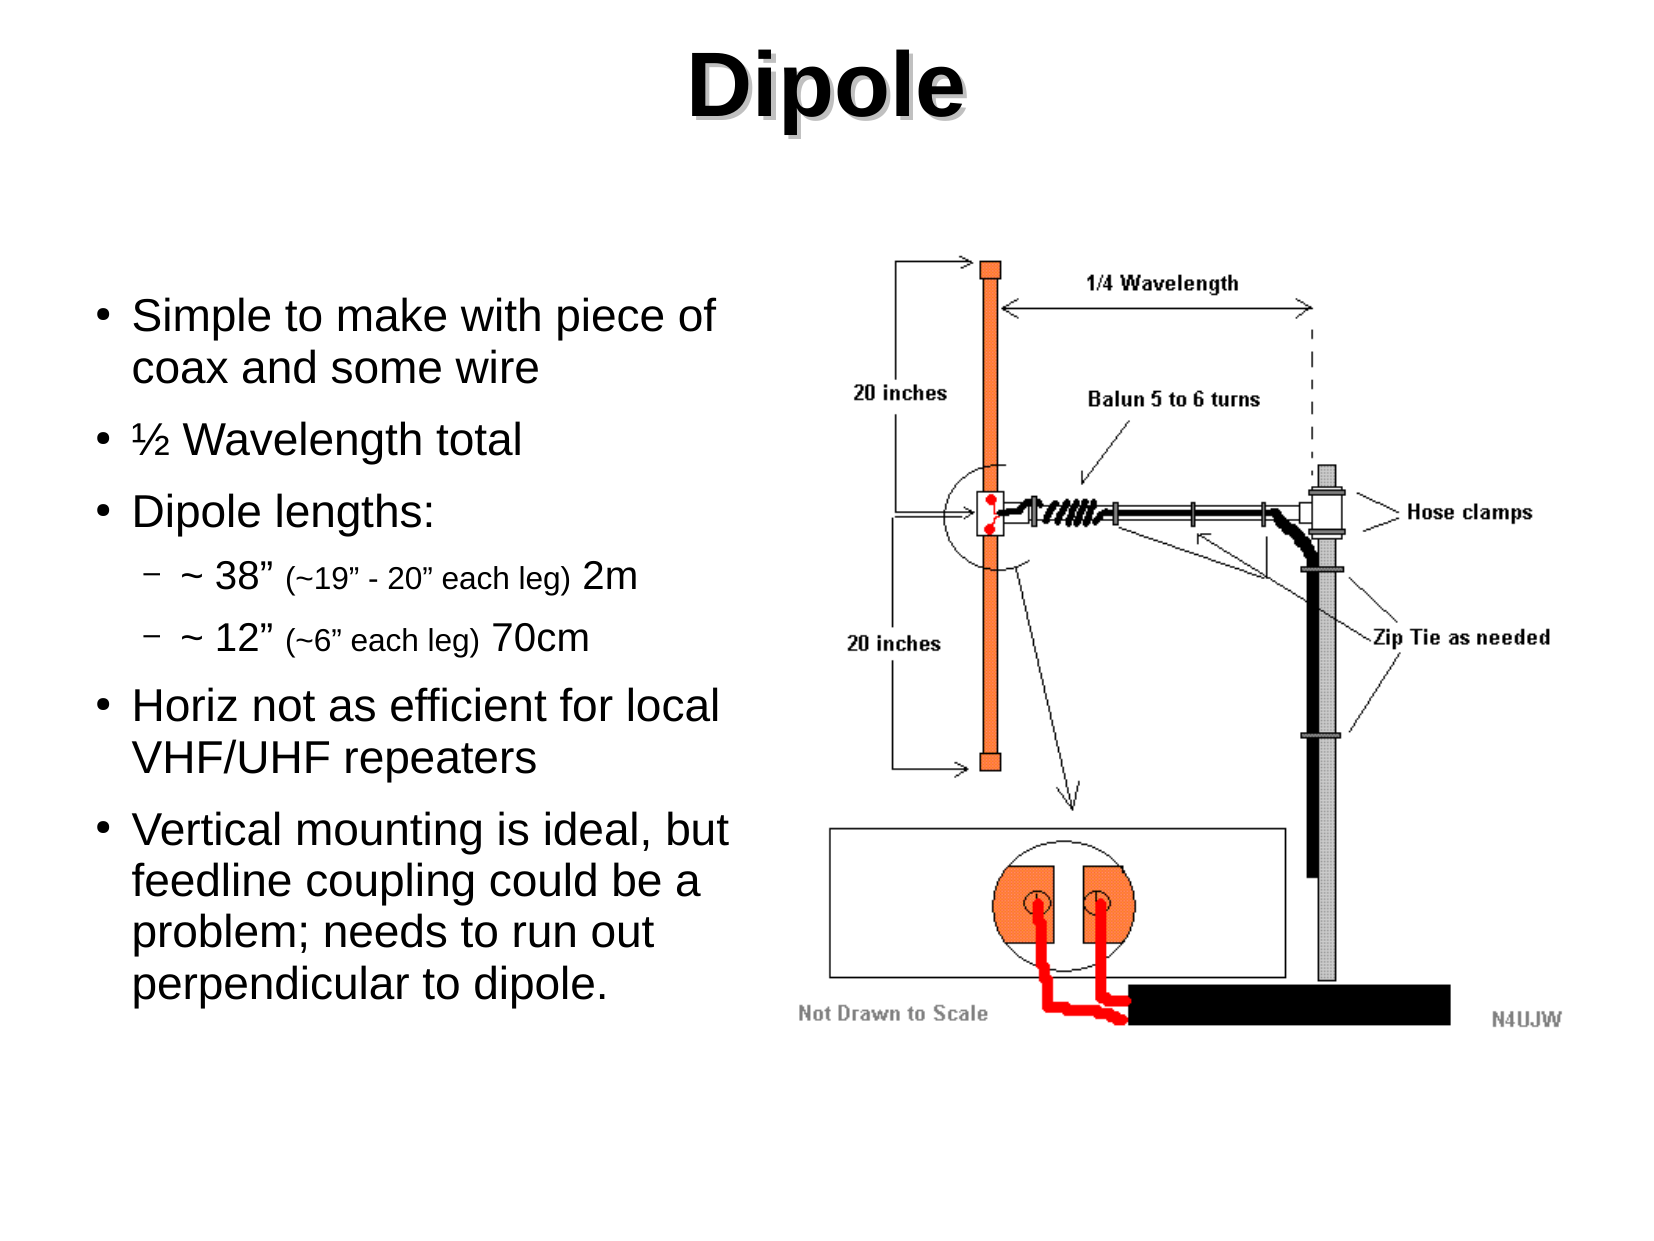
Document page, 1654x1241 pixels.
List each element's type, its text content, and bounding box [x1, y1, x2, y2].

title Dipole [82, 33, 1571, 137]
picture [795, 239, 1631, 1036]
list Simple to make with piece of coax and some wire ½ Wavelength total Dipole lengths: ~ 38” (~19” - 20” each leg) 2m ~ 12” (~6” each leg) 70cm Horiz not as efficient for local VHF/UHF repeaters Vertical mounting is ideal, but feedline coupling could be a problem; needs to run out perpendicular to dipole. [82, 290, 795, 1010]
